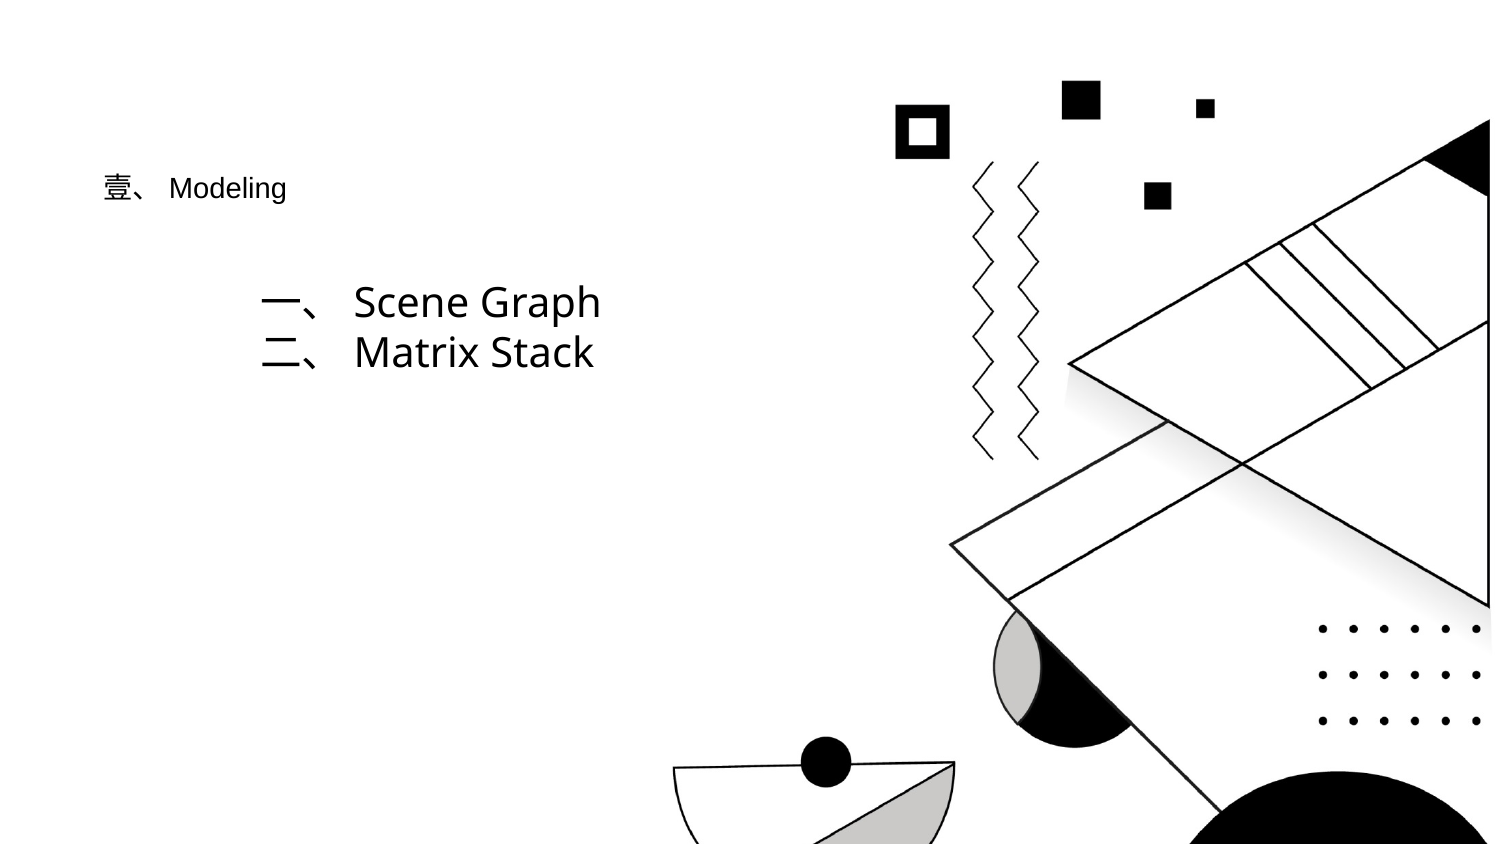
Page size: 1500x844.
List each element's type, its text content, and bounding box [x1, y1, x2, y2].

slide_number <number> [1104, 782, 1455, 827]
text_box 一、Scene Graph 二、Matrix Stack [245, 268, 980, 384]
title 壹、Modeling [88, 161, 1364, 330]
picture [0, 2, 1500, 844]
